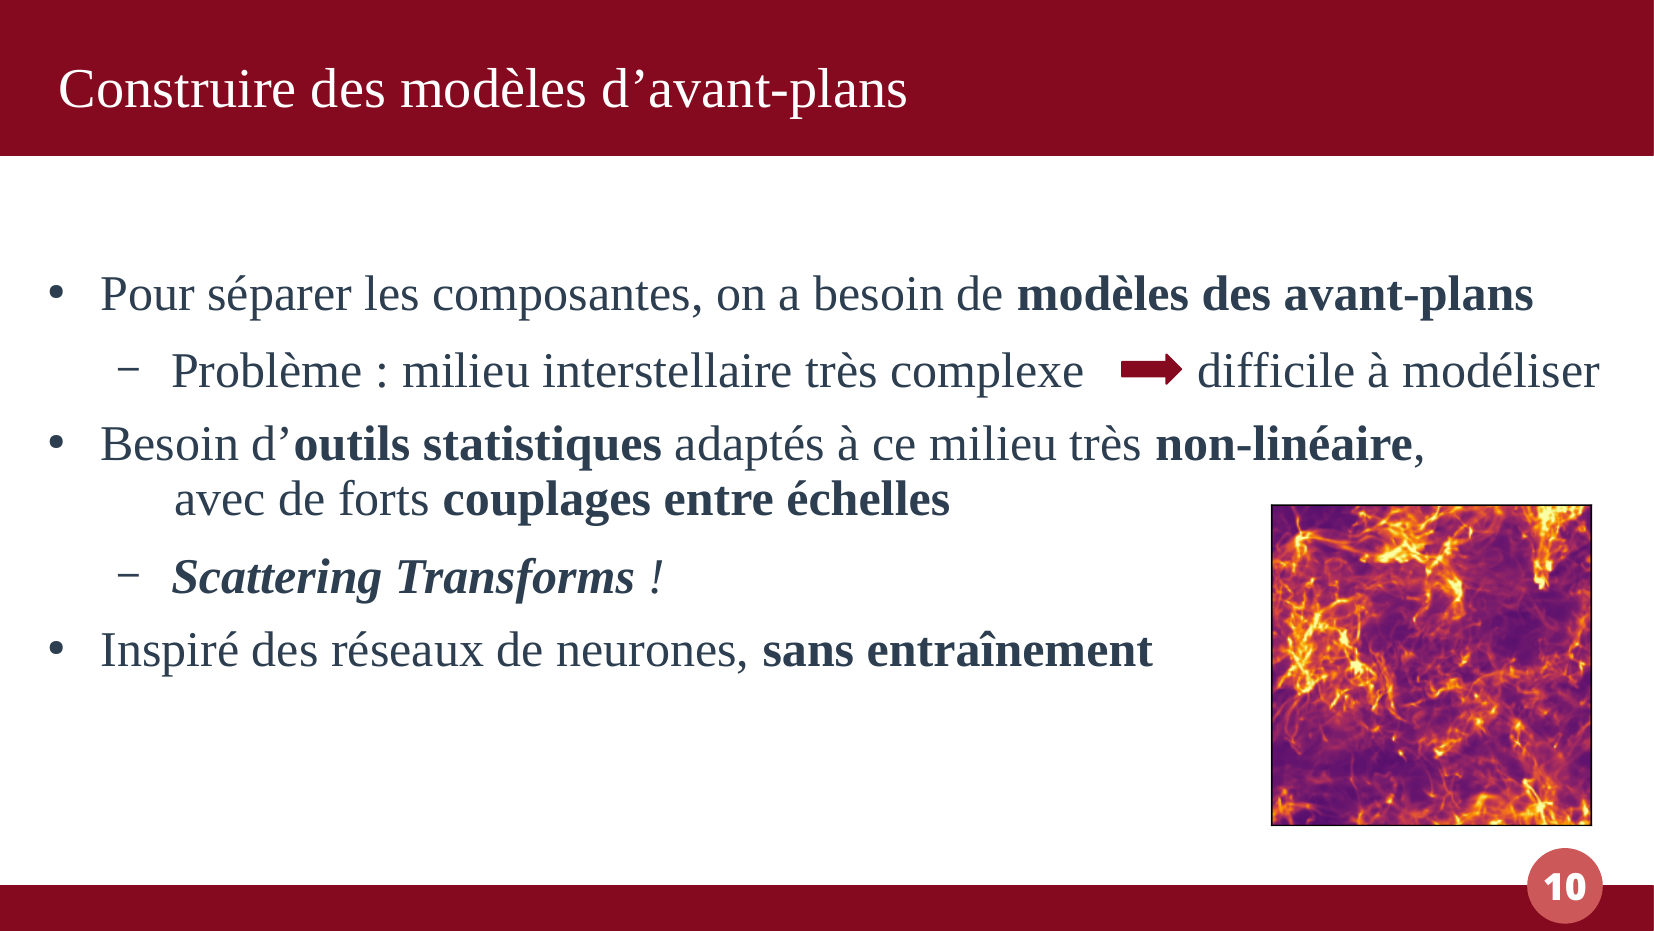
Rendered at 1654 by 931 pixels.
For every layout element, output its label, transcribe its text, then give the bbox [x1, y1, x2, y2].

list Pour séparer les composantes, on a besoin de modèles des avant-plans Problème : milieu interstellaire très complexe difficile à modéliser Besoin d’outils statistiques adaptés à ce milieu très non-linéaire, avec de forts couplages entre échelles Scattering Transforms ! Inspiré des réseaux de neurones, sans entraînement [29, 265, 1625, 886]
picture [1269, 501, 1594, 827]
title Construire des modèles d’avant-plans [59, 29, 1595, 148]
text_box [1122, 354, 1182, 384]
